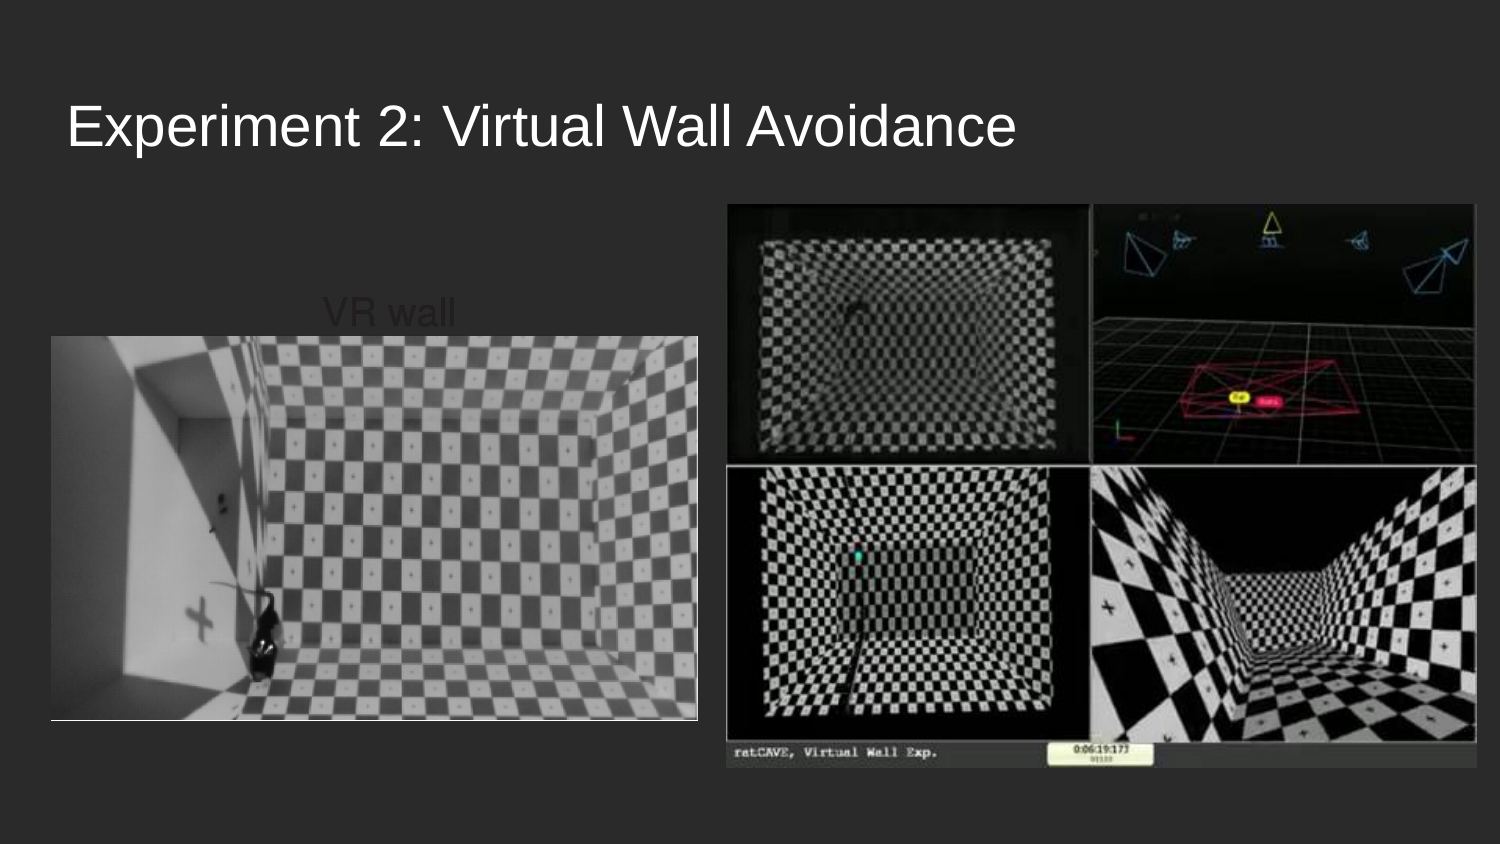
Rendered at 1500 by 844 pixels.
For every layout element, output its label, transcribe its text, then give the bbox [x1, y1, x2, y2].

picture [51, 297, 698, 721]
picture [726, 204, 1477, 768]
title Experiment 2: Virtual Wall Avoidance [51, 72, 1449, 167]
